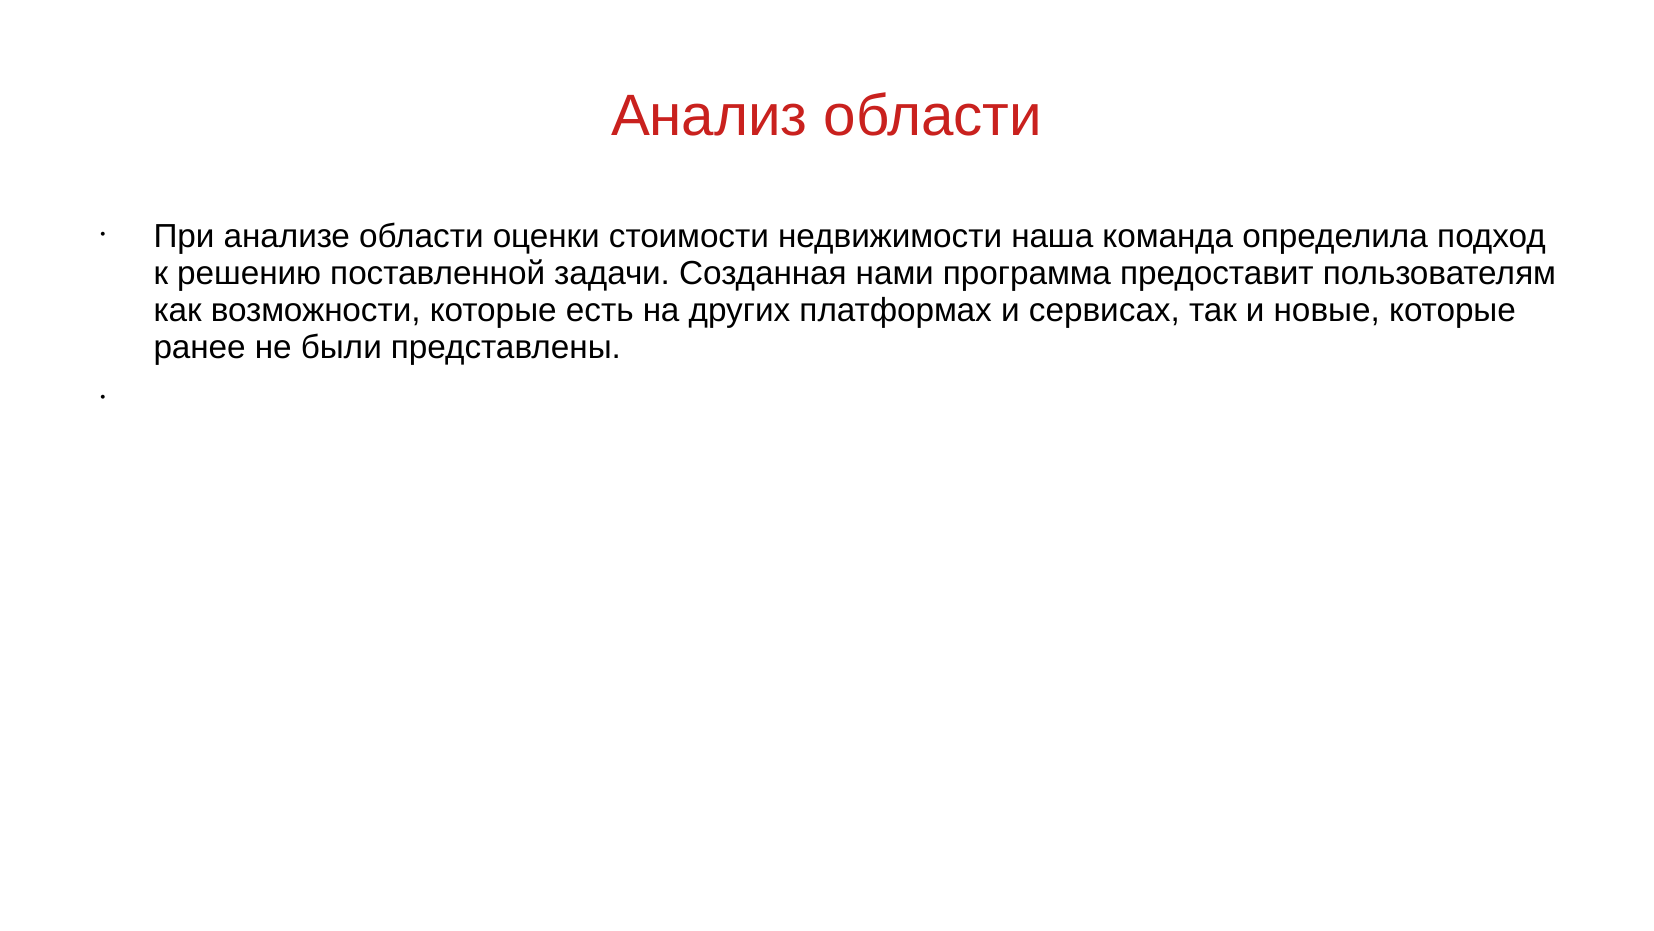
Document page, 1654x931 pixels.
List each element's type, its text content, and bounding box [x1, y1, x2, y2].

title Анализ области [82, 37, 1571, 193]
list При анализе области оценки стоимости недвижимости наша команда определила подход к решению поставленной задачи. Созданная нами программа предоставит пользователям как возможности, которые есть на других платформах и сервисах, так и новые, которые ранее не были представлены. [82, 217, 1571, 758]
